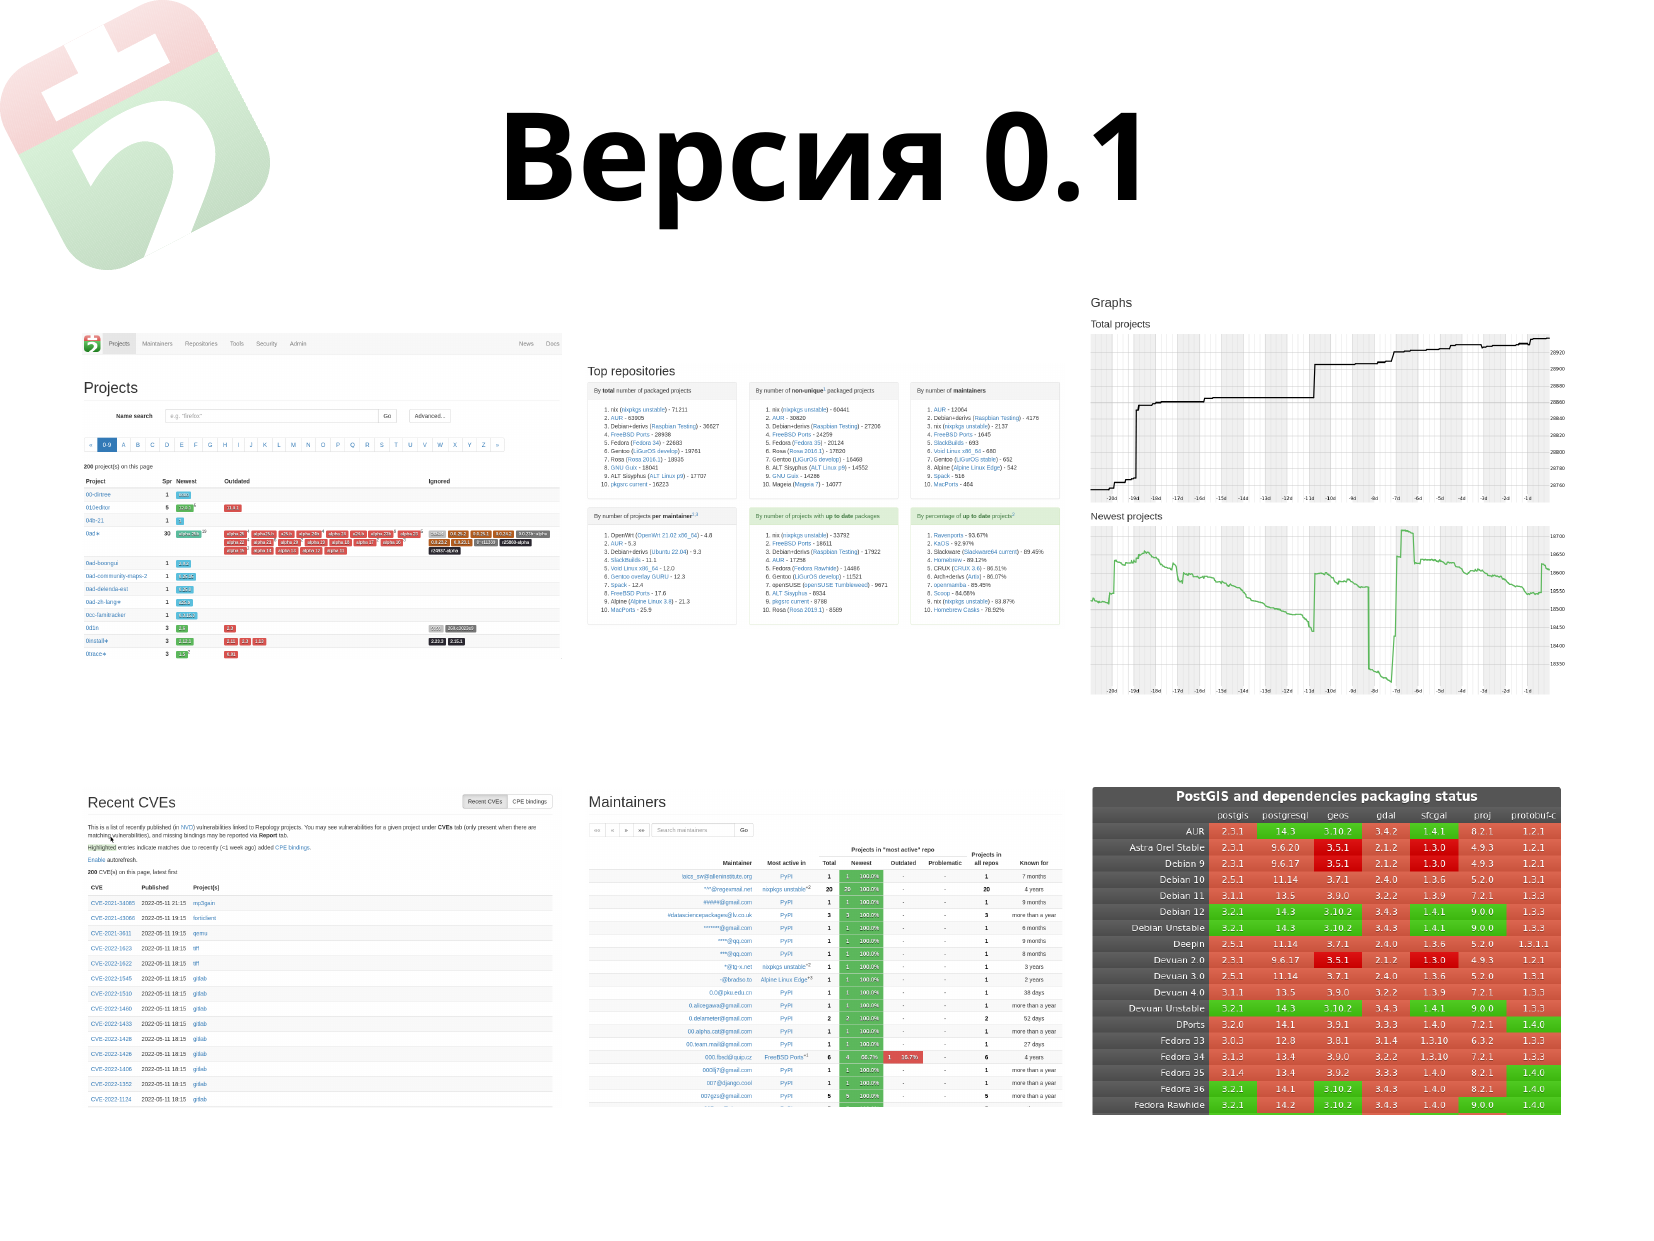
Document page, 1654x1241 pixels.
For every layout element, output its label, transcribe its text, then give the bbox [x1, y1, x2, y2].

picture [585, 289, 1065, 703]
picture [1088, 753, 1568, 1143]
picture [82, 741, 562, 1155]
picture [82, 289, 562, 703]
title Версия 0.1 [82, 49, 1571, 257]
picture [585, 741, 1065, 1155]
picture [1088, 289, 1568, 703]
